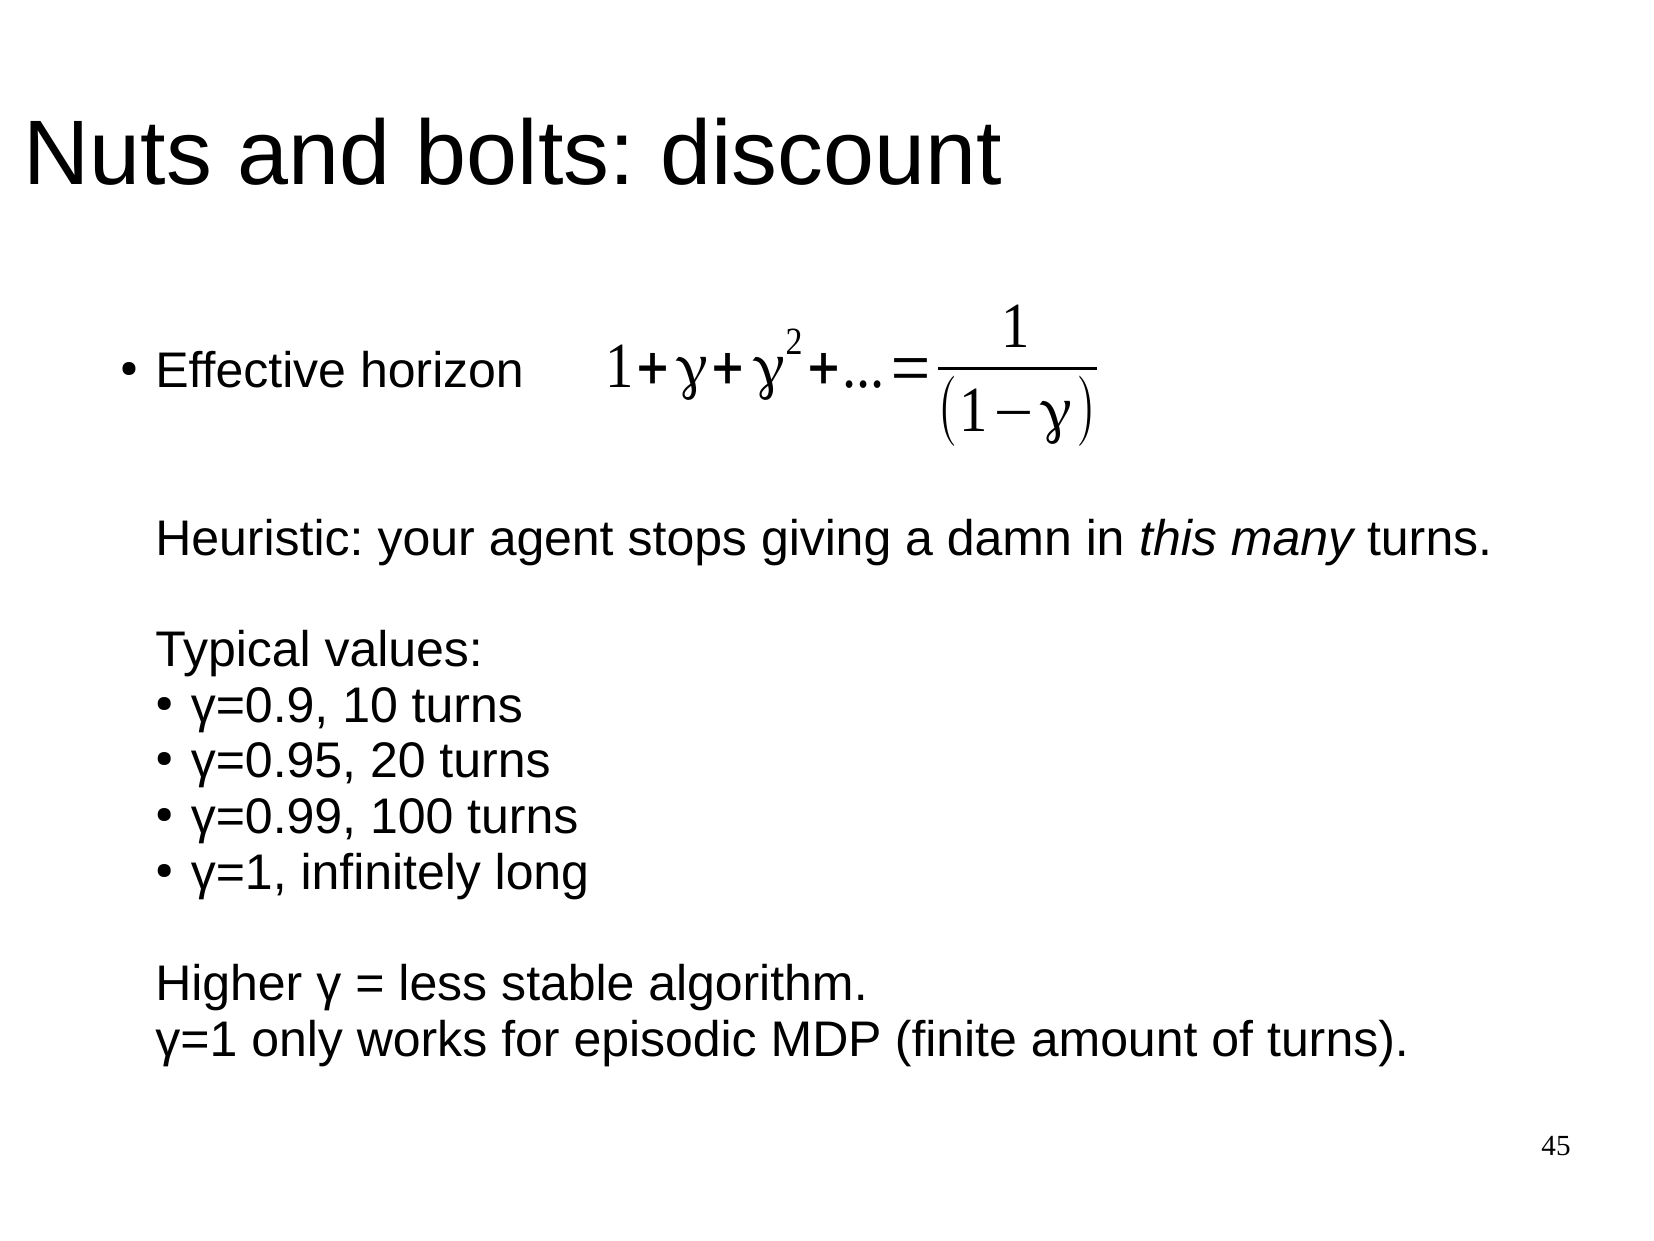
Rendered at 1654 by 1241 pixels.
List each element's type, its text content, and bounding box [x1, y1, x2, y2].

title Nuts and bolts: discount [23, 49, 1512, 257]
chart [590, 290, 1113, 451]
text_box Effective horizon Heuristic: your agent stops giving a damn in this many turns. Typical values: γ=0.9, 10 turns γ=0.95, 20 turns γ=0.99, 100 turns γ=1, infinitely long Higher γ = less stable algorithm. γ=1 only works for episodic MDP (finite amount of turns). [120, 337, 1531, 1241]
